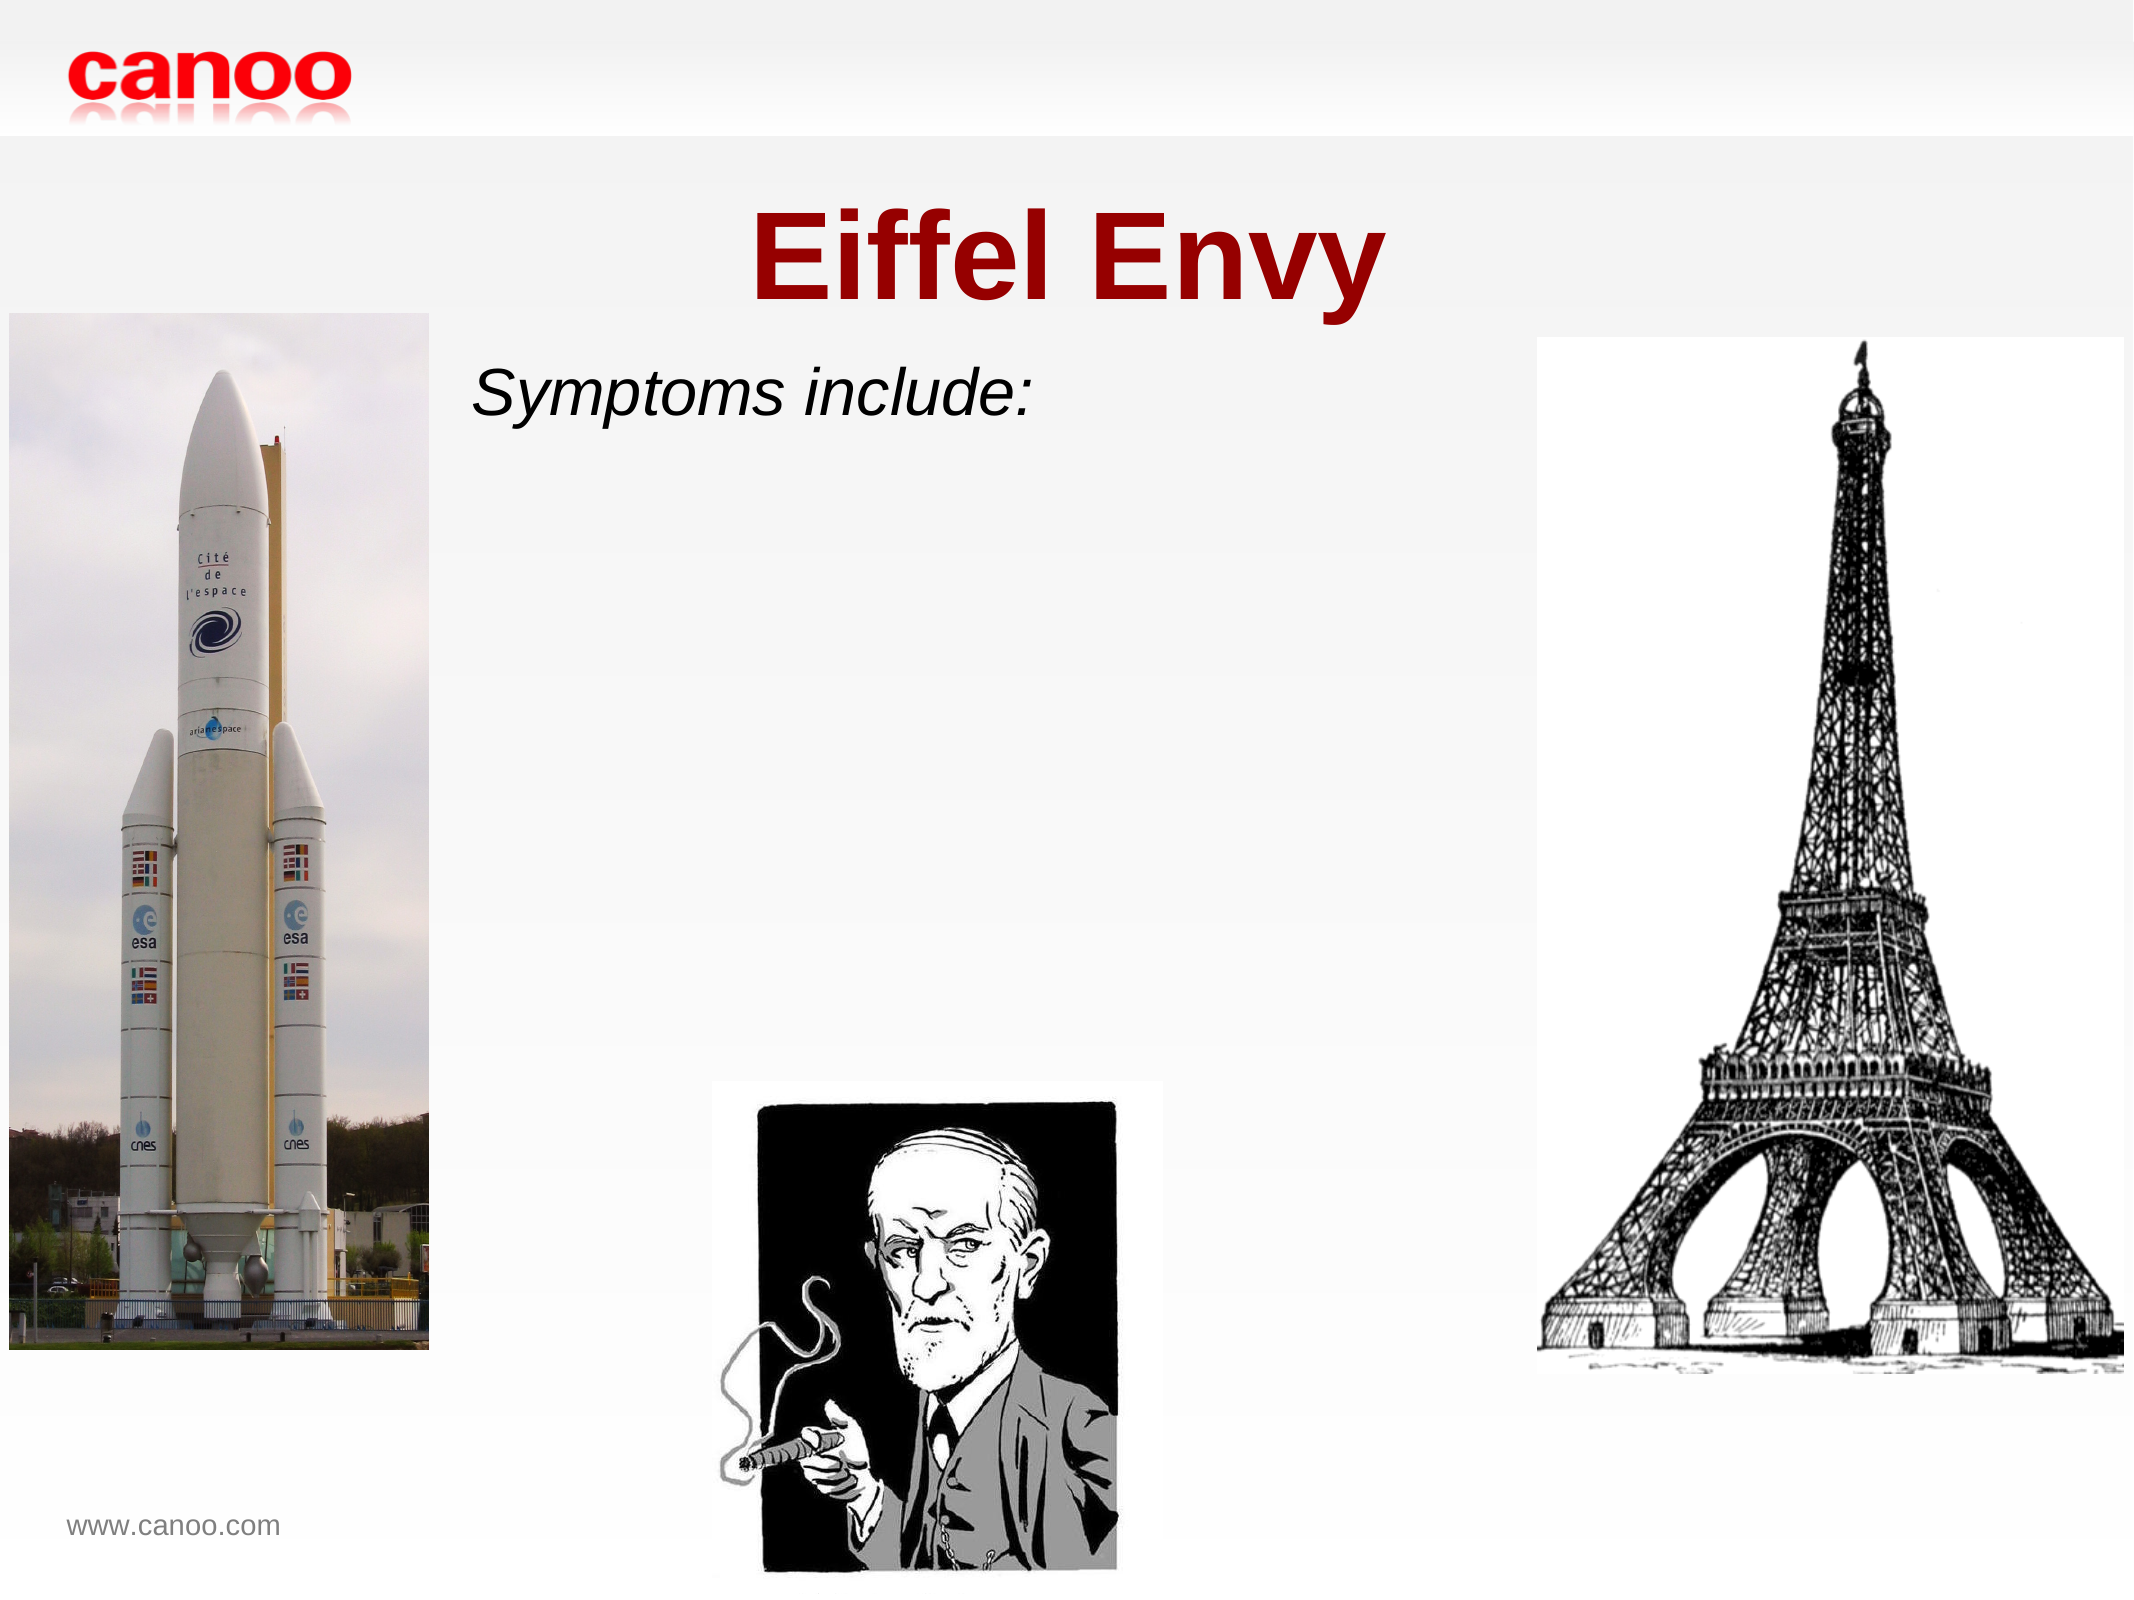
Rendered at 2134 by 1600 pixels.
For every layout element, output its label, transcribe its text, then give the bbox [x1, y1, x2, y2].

title Eiffel Envy [62, 165, 2075, 333]
picture [65, 48, 353, 154]
subtitle Symptoms include: [471, 337, 1537, 1126]
picture [9, 313, 429, 1351]
picture [1537, 337, 2124, 1374]
picture [712, 1081, 1163, 1594]
